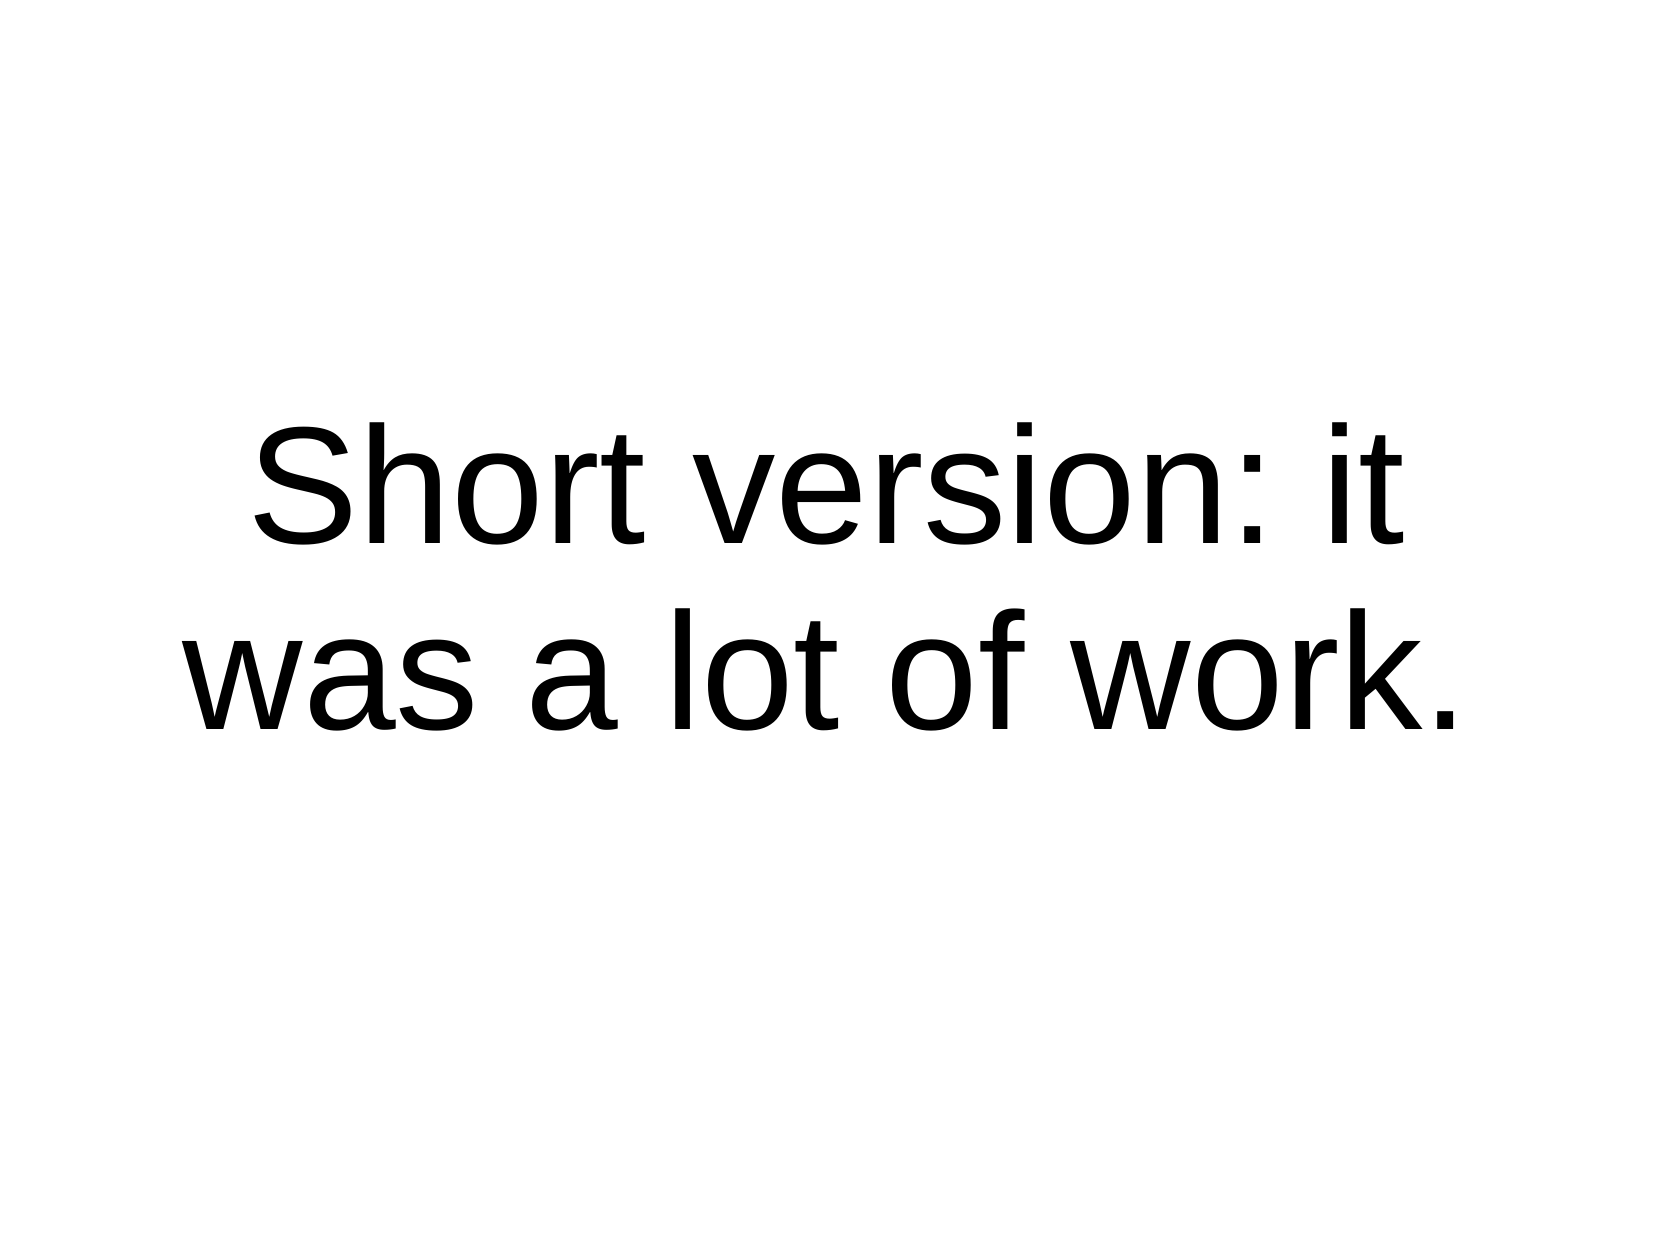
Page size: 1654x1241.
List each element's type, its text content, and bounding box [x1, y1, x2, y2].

subtitle Short version: it was a lot of work. [82, 56, 1571, 1102]
